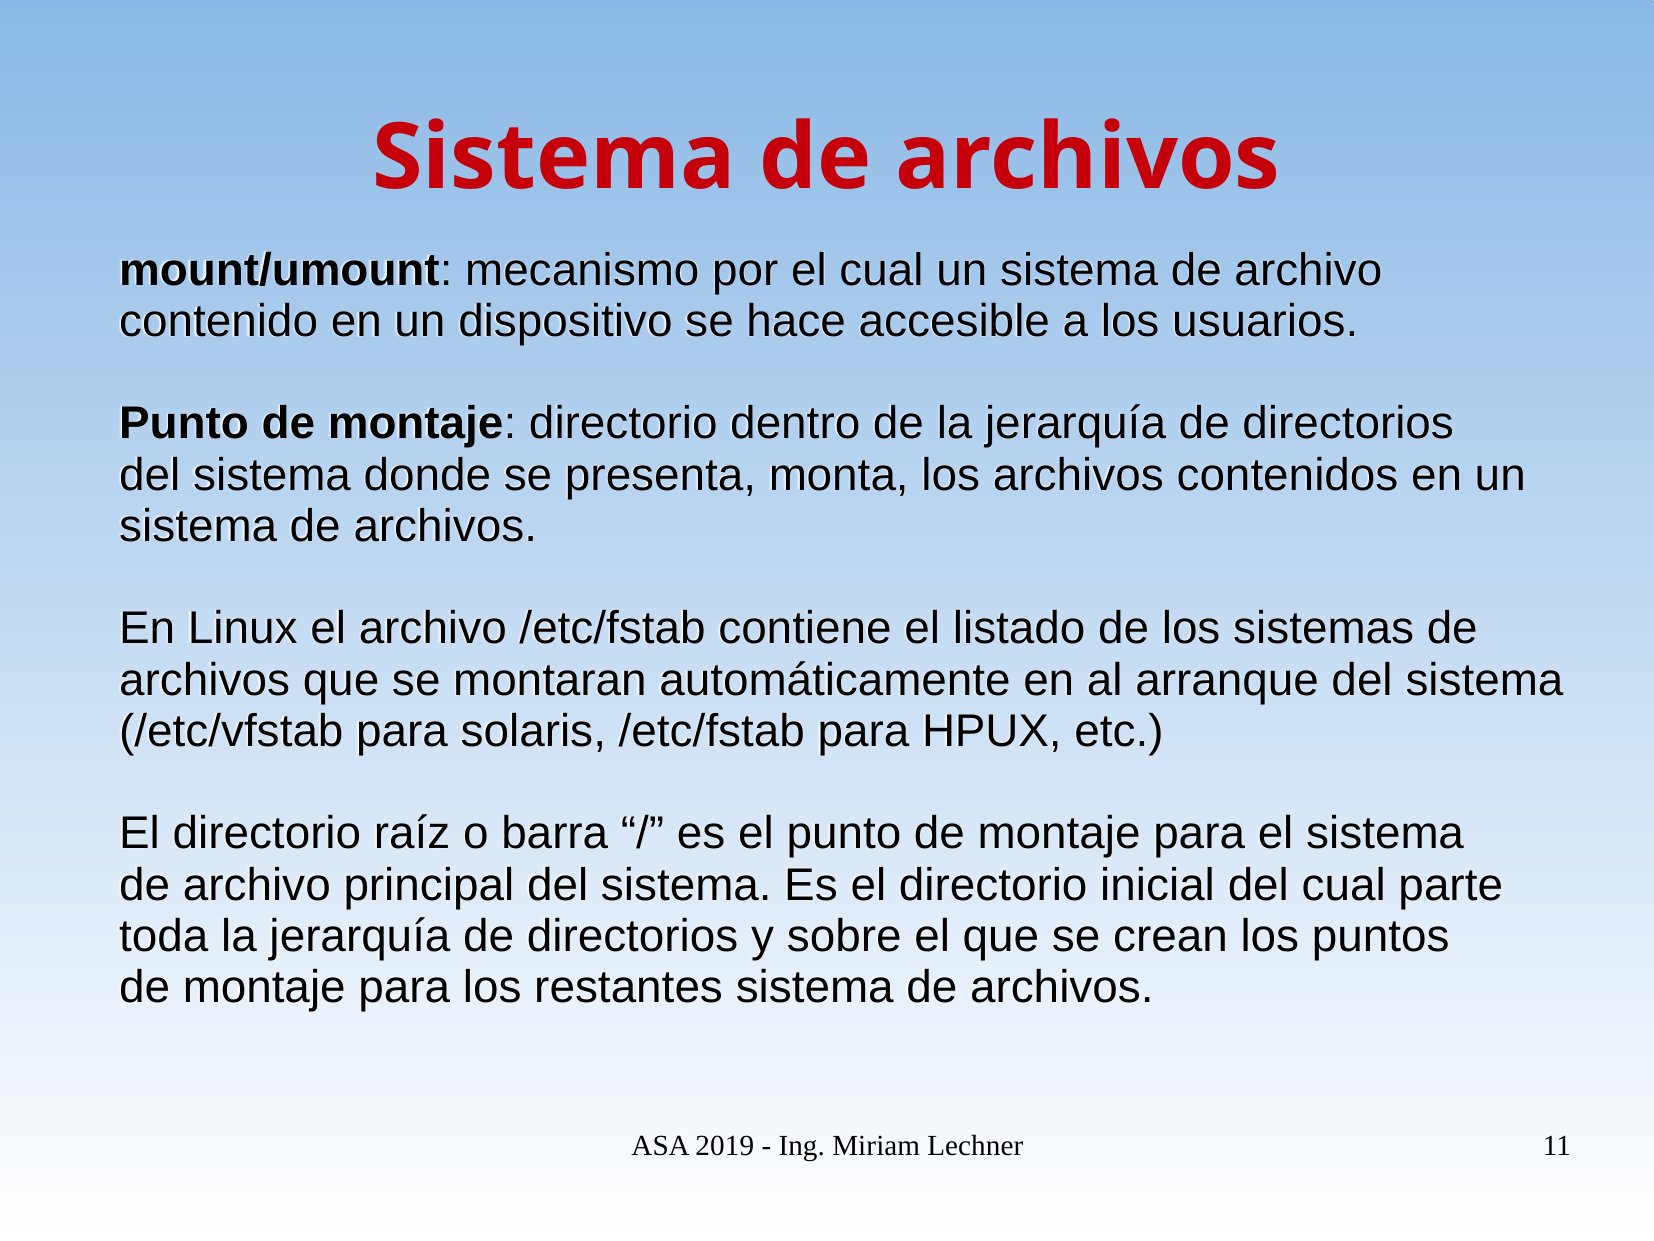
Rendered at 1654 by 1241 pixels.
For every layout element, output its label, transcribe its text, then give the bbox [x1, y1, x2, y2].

text_box mount/umount: mecanismo por el cual un sistema de archivo contenido en un dispositivo se hace accesible a los usuarios. Punto de montaje: directorio dentro de la jerarquía de directorios del sistema donde se presenta, monta, los archivos contenidos en un sistema de archivos. En Linux el archivo /etc/fstab contiene el listado de los sistemas de archivos que se montaran automáticamente en al arranque del sistema (/etc/vfstab para solaris, /etc/fstab para HPUX, etc.) El directorio raíz o barra “/” es el punto de montaje para el sistema de archivo principal del sistema. Es el directorio inicial del cual parte toda la jerarquía de directorios y sobre el que se crean los puntos de montaje para los restantes sistema de archivos. [104, 236, 1654, 1174]
title Sistema de archivos [82, 49, 1571, 257]
